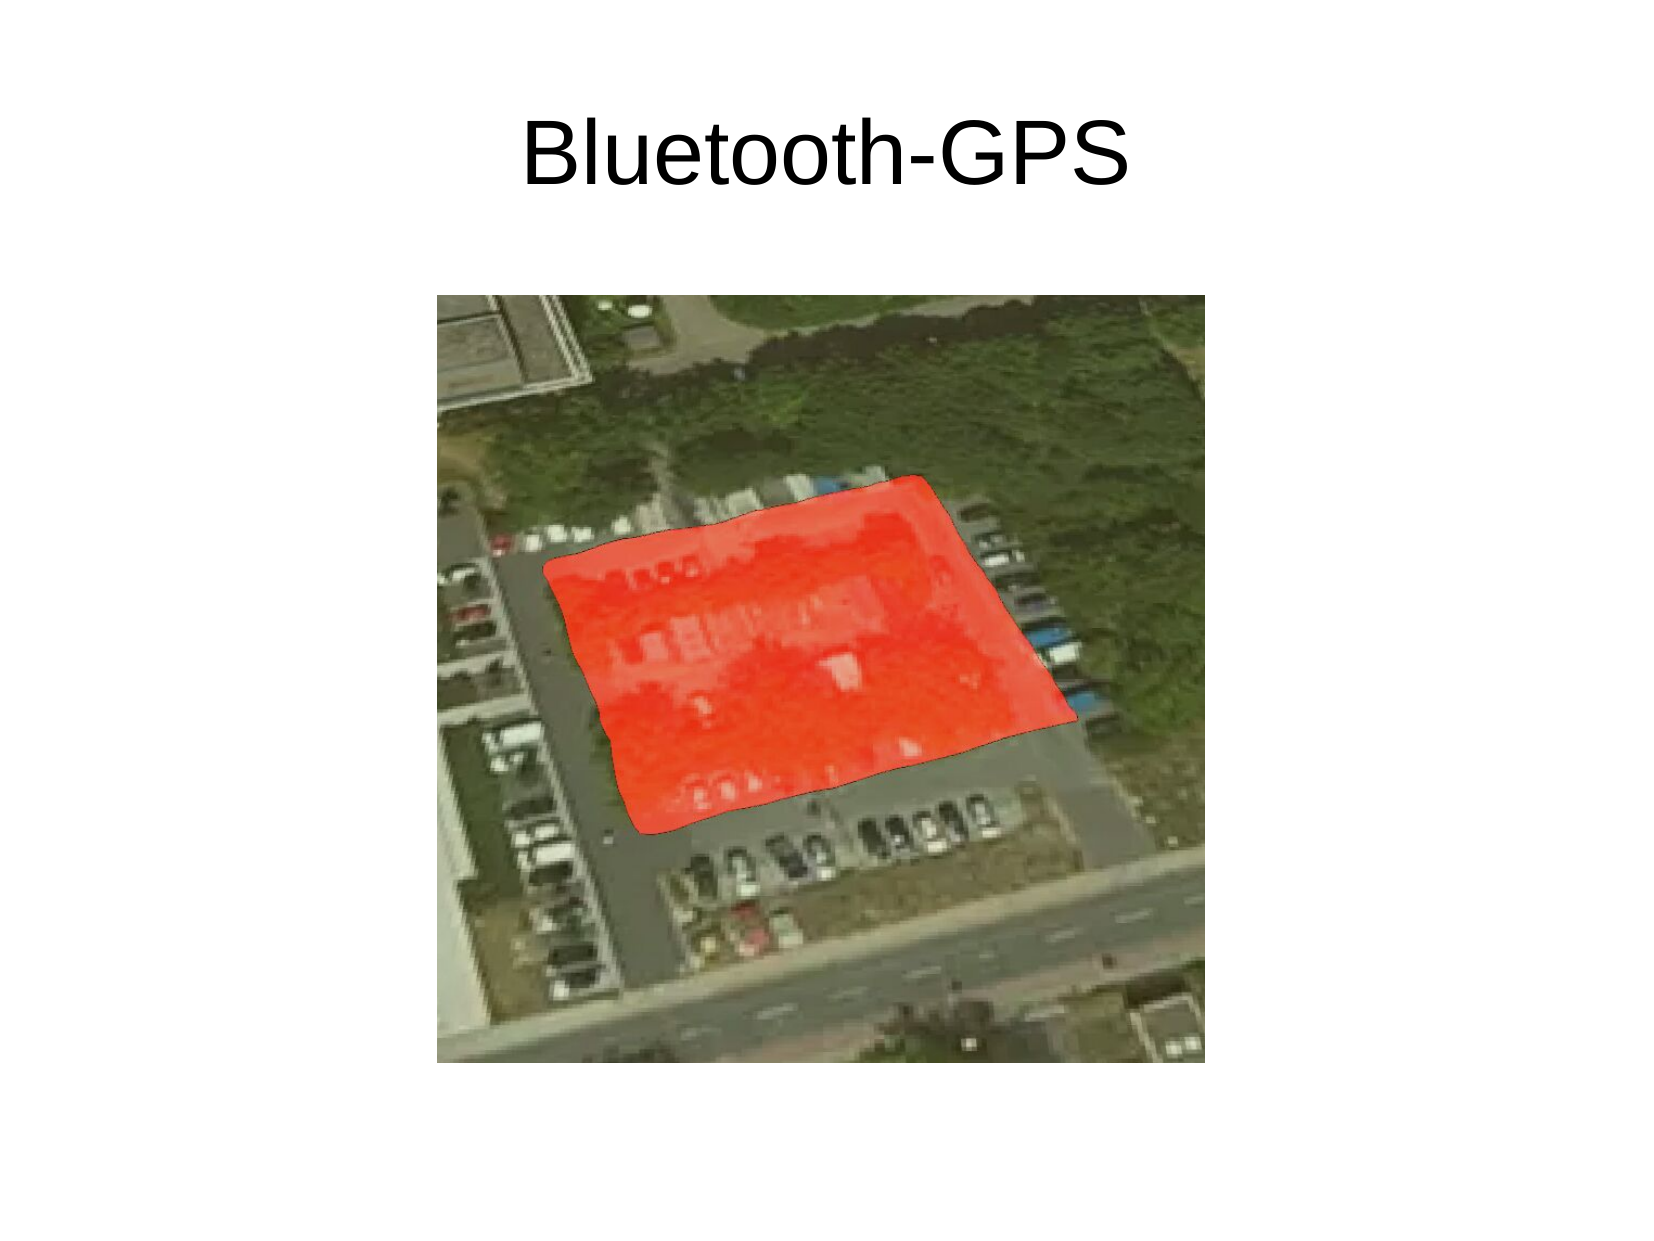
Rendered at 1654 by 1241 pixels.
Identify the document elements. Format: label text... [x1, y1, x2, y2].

picture [437, 295, 1205, 1063]
title Bluetooth-GPS [82, 49, 1571, 257]
